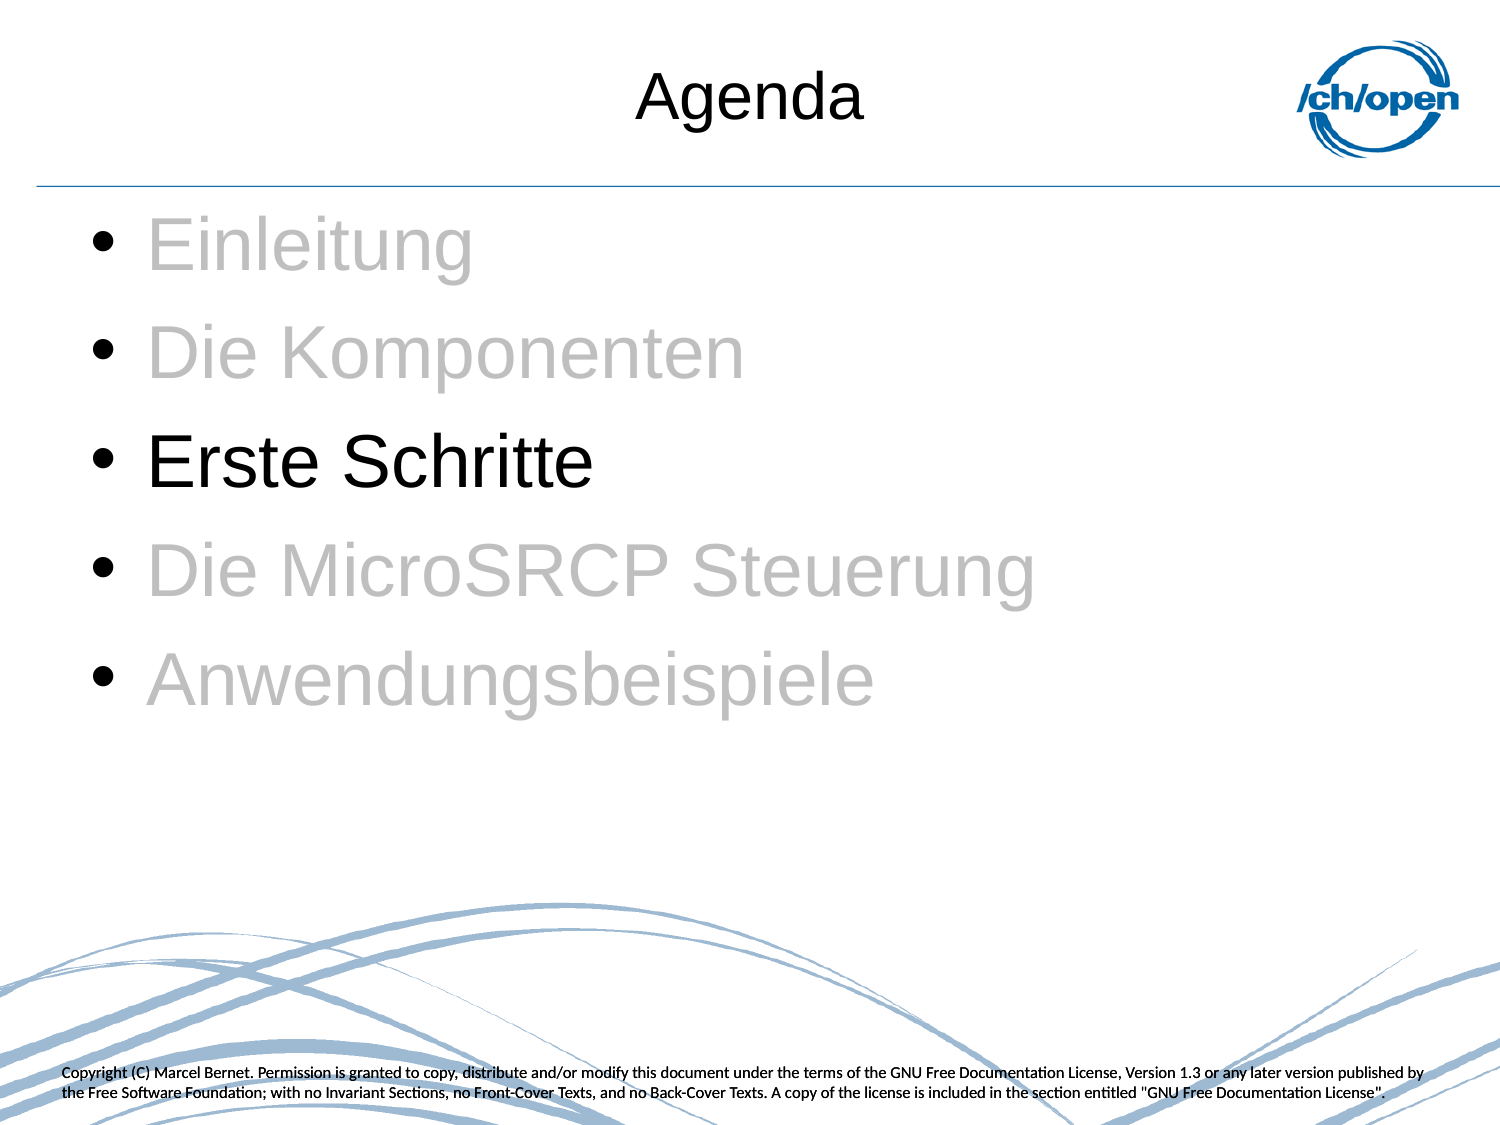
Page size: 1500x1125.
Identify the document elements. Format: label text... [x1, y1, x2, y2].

list Einleitung Die Komponenten Erste Schritte Die MicroSRCP Steuerung Anwendungsbeispiele [75, 187, 1426, 1005]
text_box Copyright (C) Marcel Bernet. Permission is granted to copy, distribute and/or modify this document under the terms of the GNU Free Documentation License, Version 1.3 or any later version published by the Free Software Foundation; with no Invariant Sections, no Front-Cover Texts, and no Back-Cover Texts. A copy of the license is included in the section entitled "GNU Free Documentation License". [46, 1054, 1454, 1111]
title Agenda [75, 45, 1426, 165]
